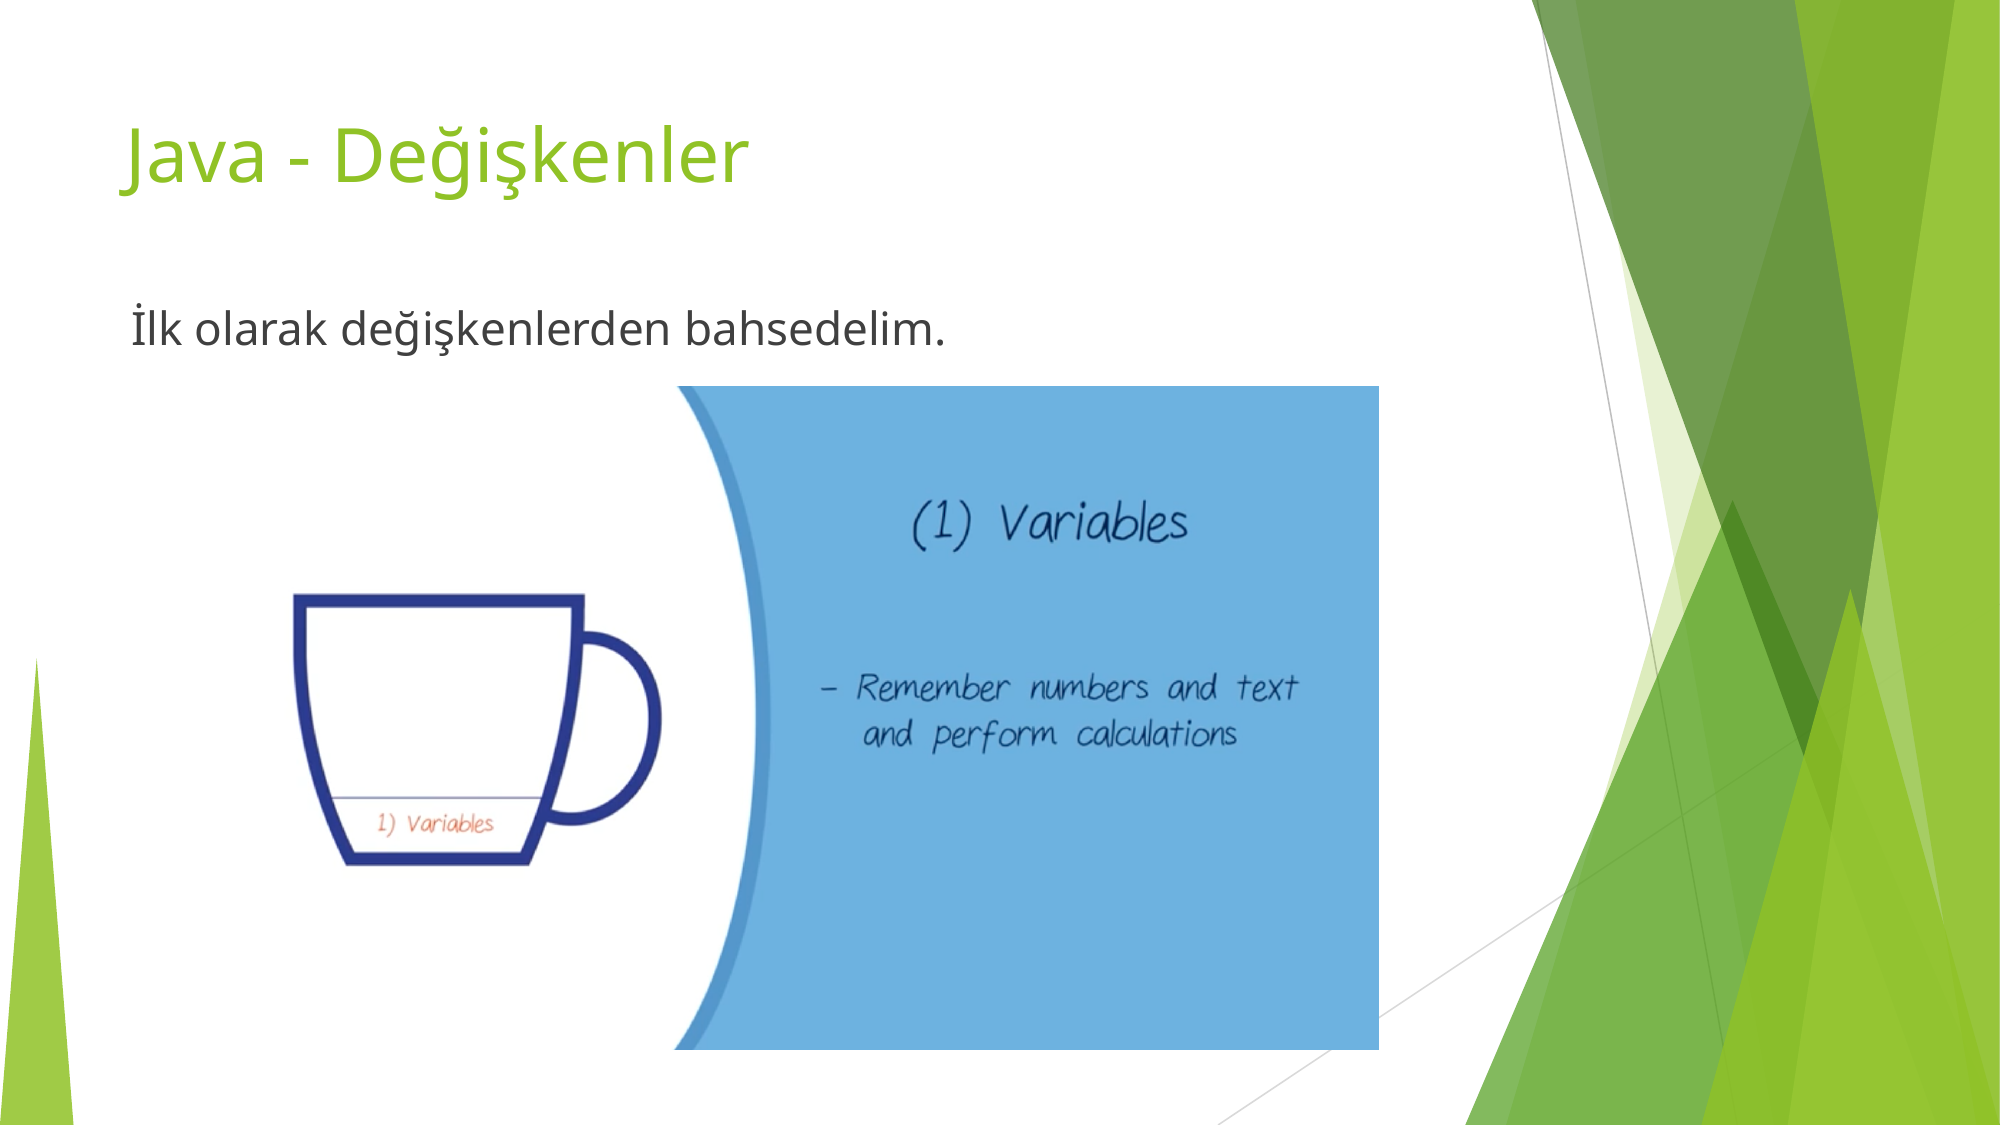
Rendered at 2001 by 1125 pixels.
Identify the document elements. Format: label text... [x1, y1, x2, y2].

list İlk olarak değişkenlerden bahsedelim. [60, 292, 1471, 826]
picture [210, 386, 1379, 1051]
title Java - Değişkenler [111, 99, 1522, 317]
